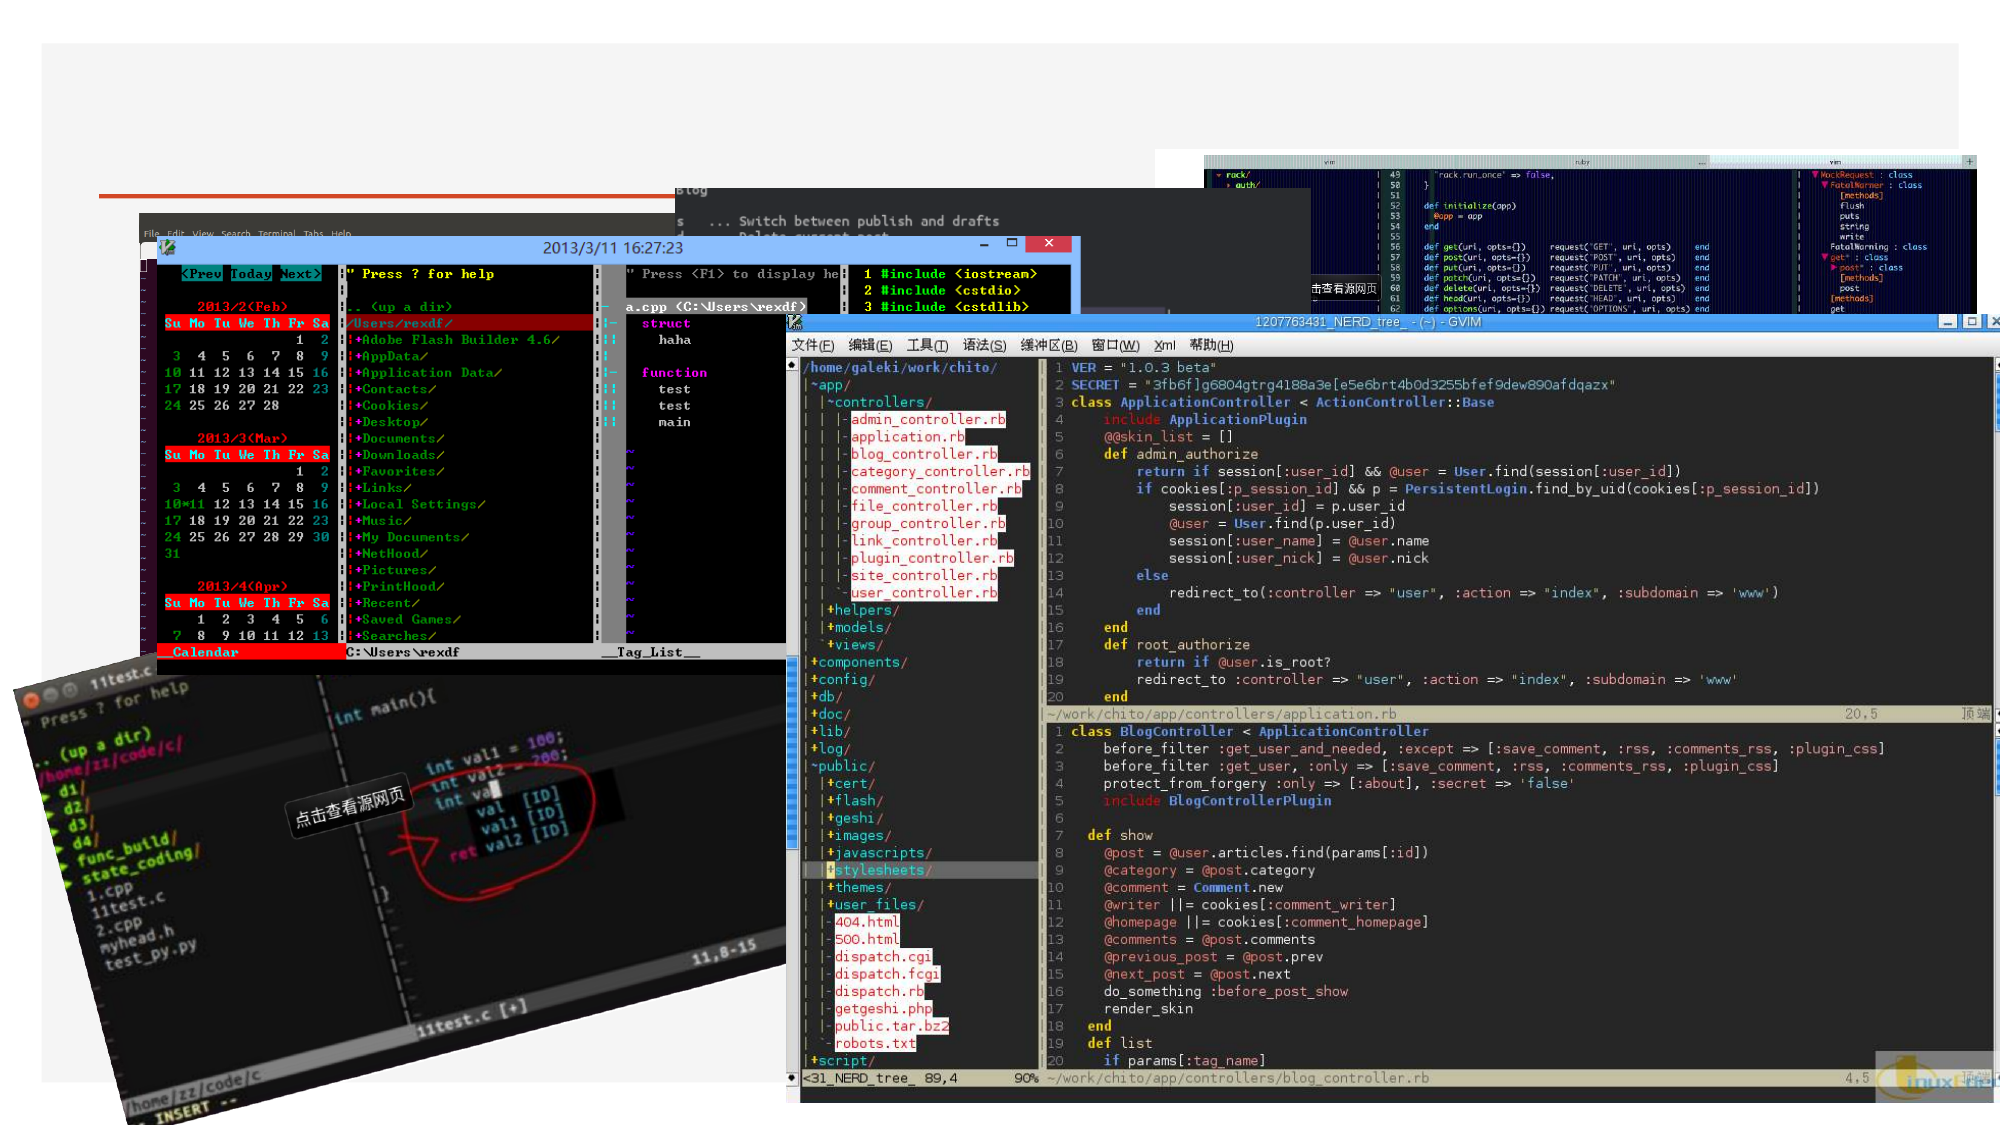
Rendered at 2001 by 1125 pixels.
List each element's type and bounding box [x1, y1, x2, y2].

picture [12, 149, 2000, 1125]
